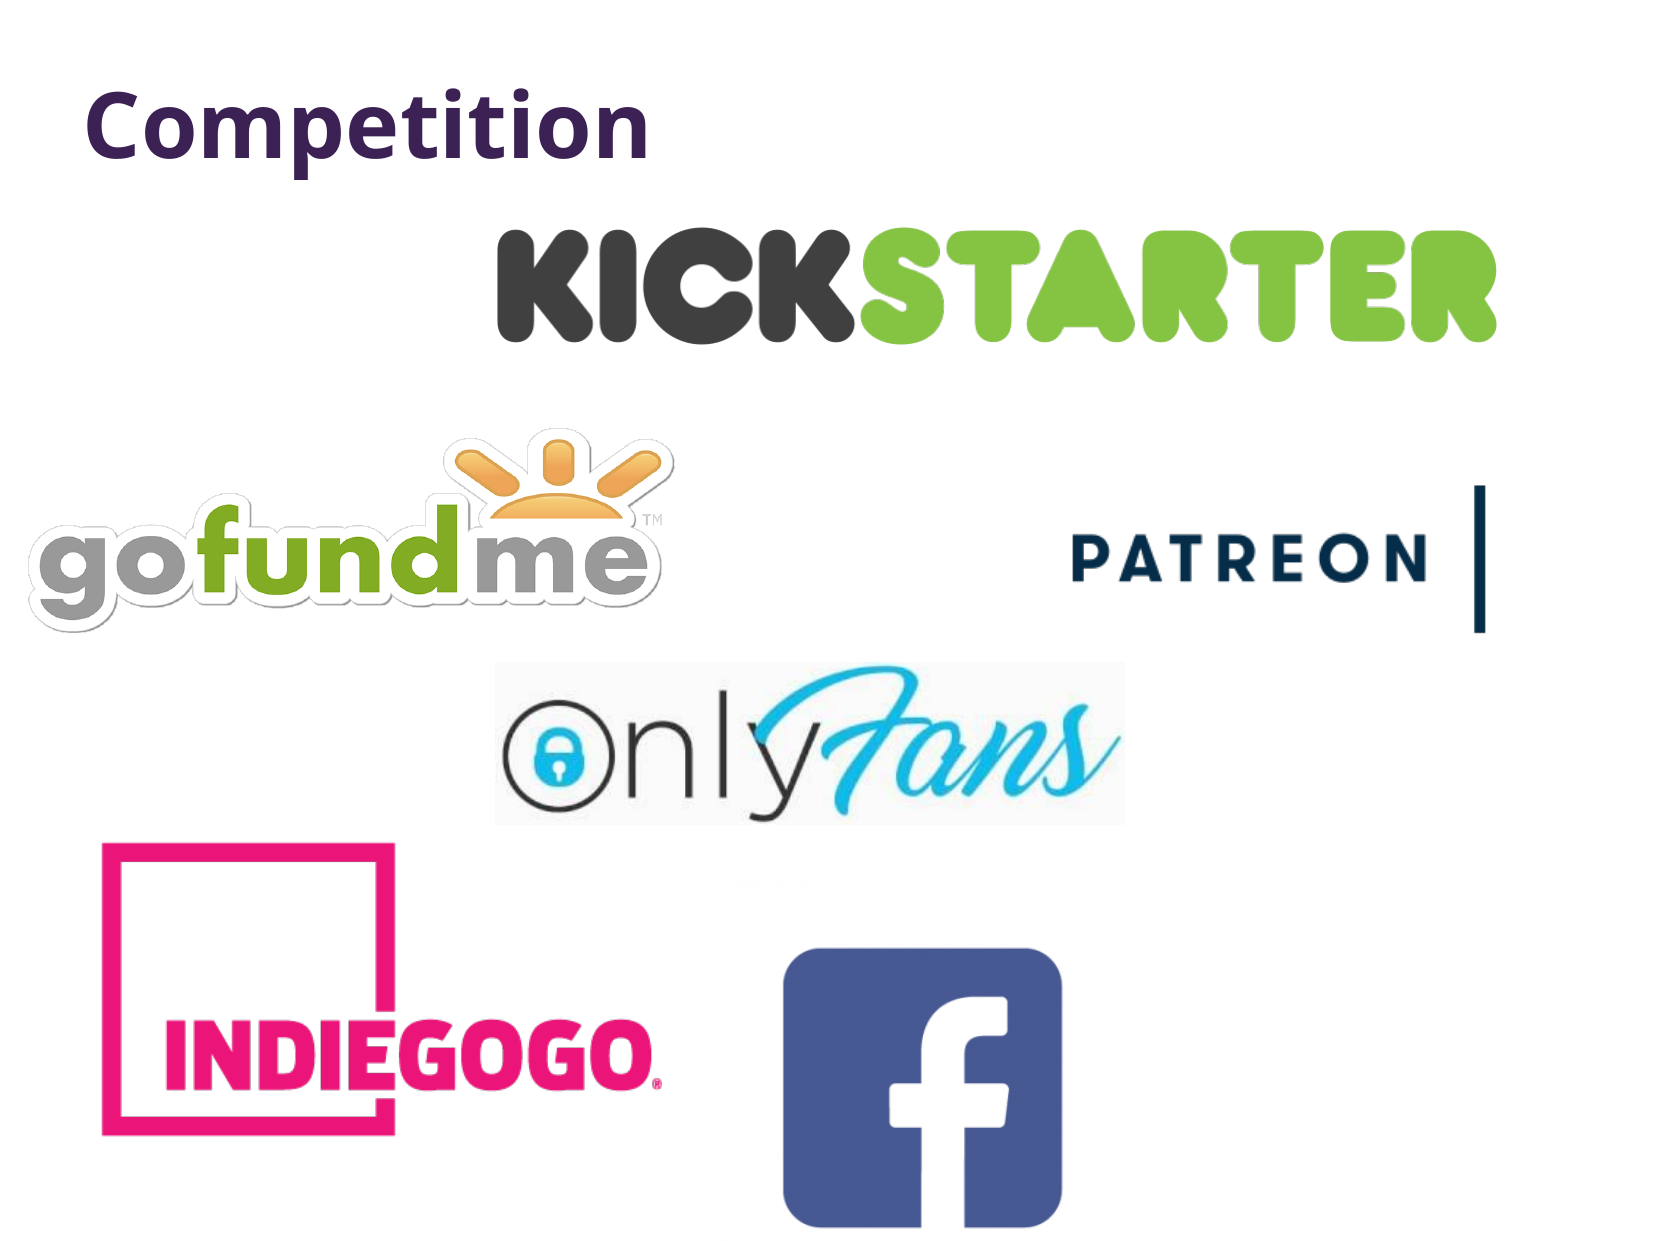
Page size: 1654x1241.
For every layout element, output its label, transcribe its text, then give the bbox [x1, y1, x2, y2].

picture [0, 224, 1537, 1241]
text_box Competition [82, 49, 1365, 195]
